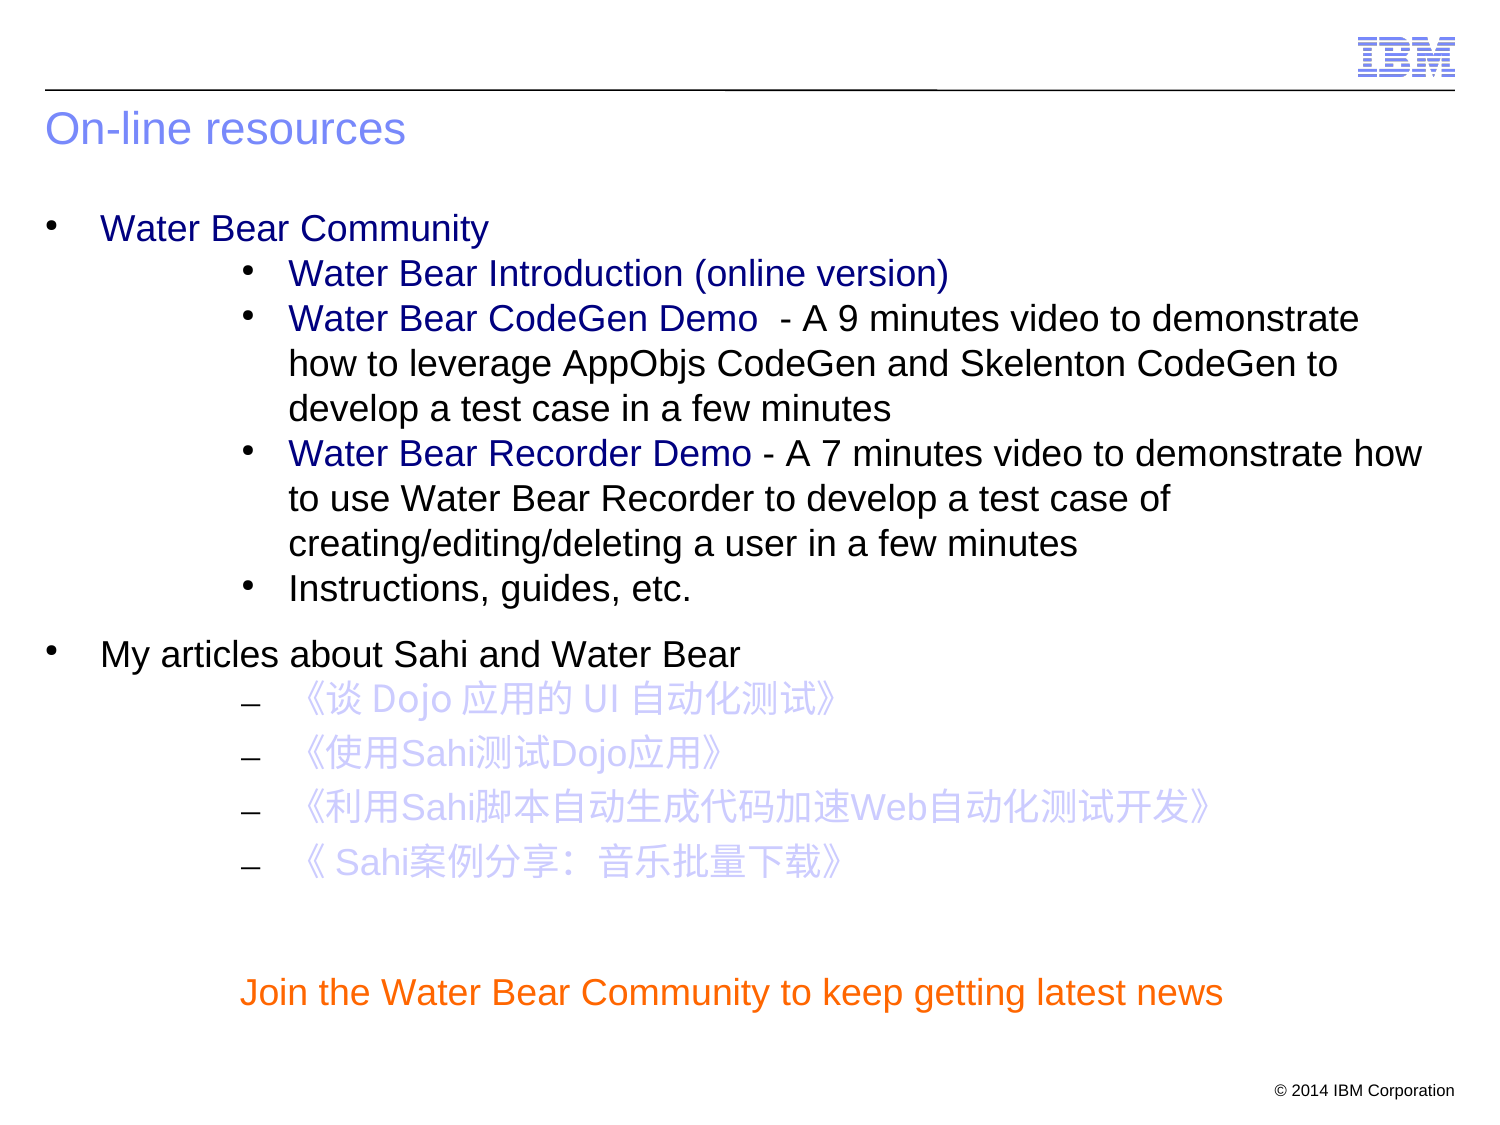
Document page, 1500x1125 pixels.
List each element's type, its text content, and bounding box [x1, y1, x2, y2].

list Water Bear Community Water Bear Introduction (online version) Water Bear CodeGen Demo - A 9 minutes video to demonstrate how to leverage AppObjs CodeGen and Skelenton CodeGen to develop a test case in a few minutes Water Bear Recorder Demo - A 7 minutes video to demonstrate how to use Water Bear Recorder to develop a test case of creating/editing/deleting a user in a few minutes Instructions, guides, etc. My articles about Sahi and Water Bear 《谈 Dojo 应用的 UI 自动化测试》 《使用Sahi测试Dojo应用》 《利用Sahi脚本自动生成代码加速Web自动化测试开发》 《Sahi案例分享：音乐批量下载》 [29, 196, 1454, 931]
title On-line resources [29, 97, 1454, 196]
text_box Join the Water Bear Community to keep getting latest news [225, 960, 1240, 1021]
picture [1358, 37, 1455, 77]
